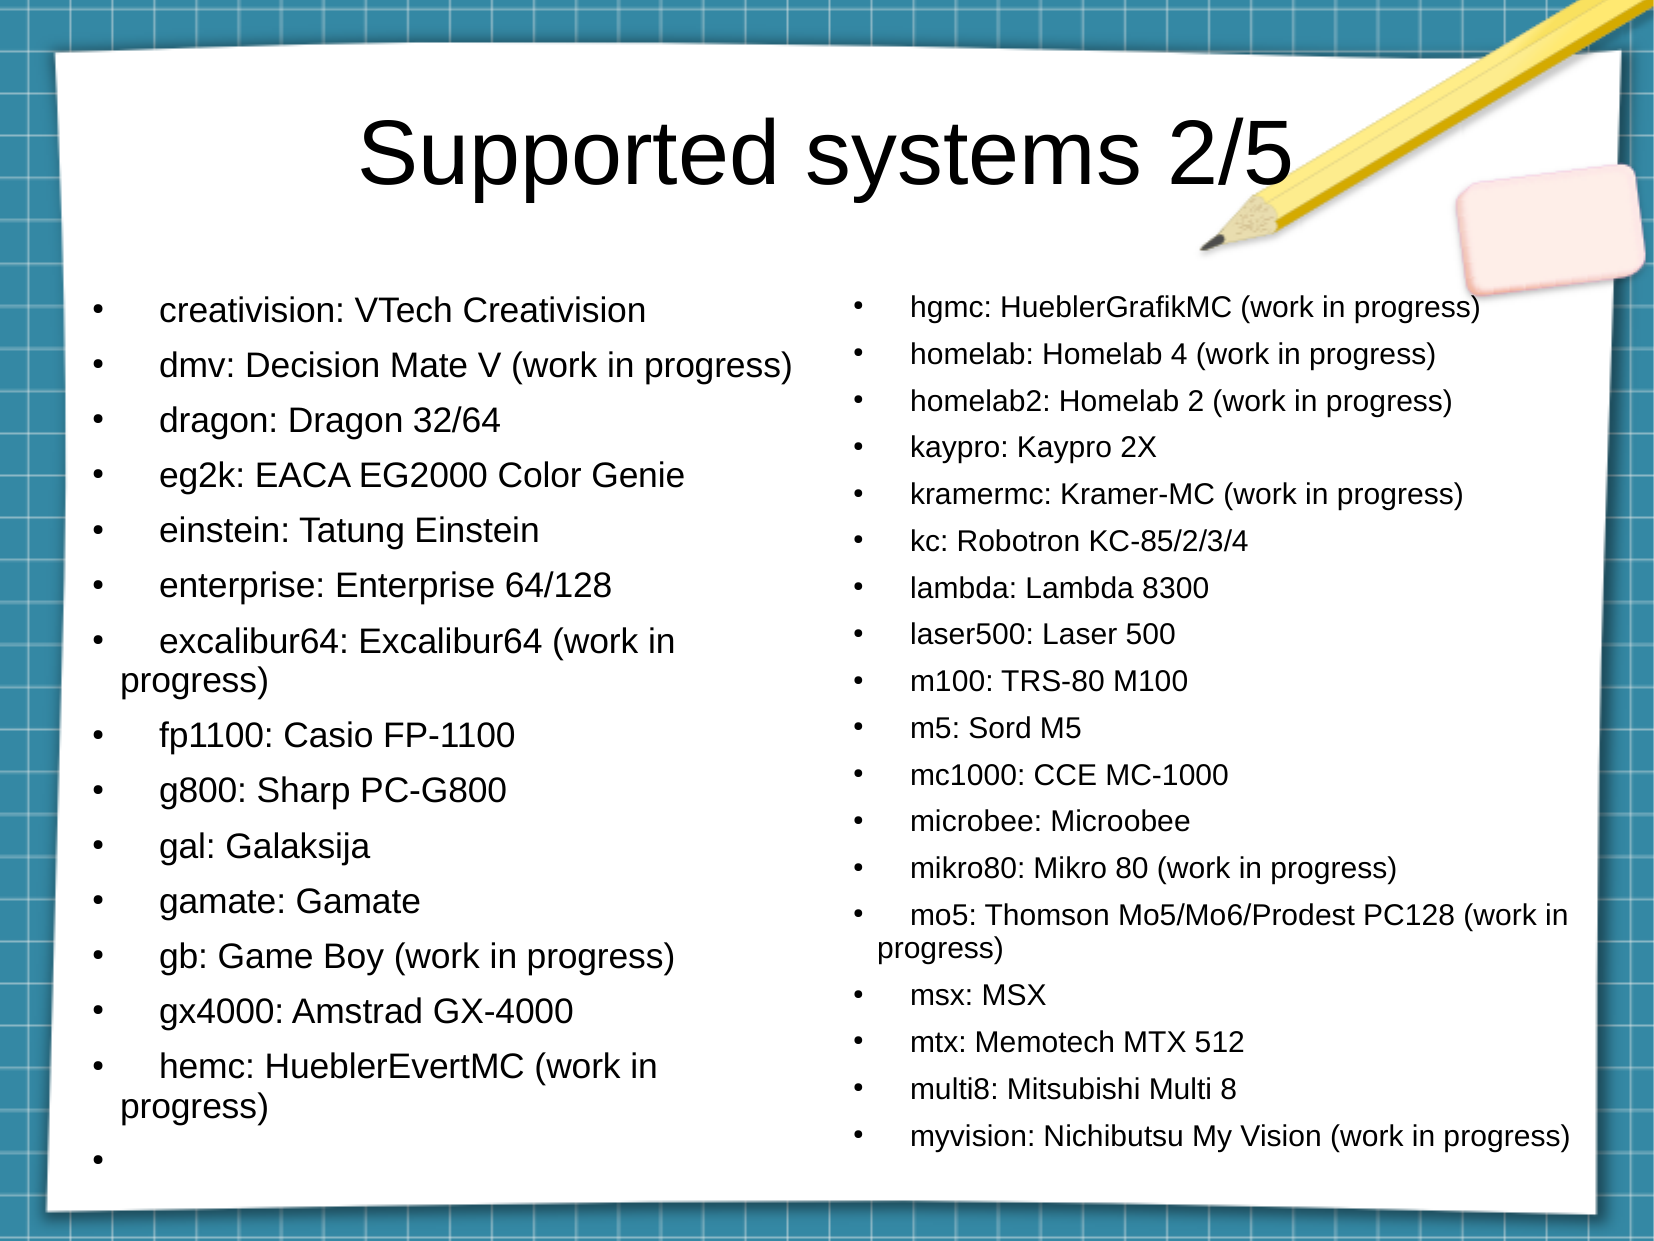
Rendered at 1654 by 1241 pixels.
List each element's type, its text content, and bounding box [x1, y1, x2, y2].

title Supported systems 2/5 [82, 49, 1571, 257]
list creativision: VTech Creativision dmv: Decision Mate V (work in progress) dragon: Dragon 32/64 eg2k: EACA EG2000 Color Genie einstein: Tatung Einstein enterprise: Enterprise 64/128 excalibur64: Excalibur64 (work in progress) fp1100: Casio FP-1100 g800: Sharp PC-G800 gal: Galaksija gamate: Gamate gb: Game Boy (work in progress) gx4000: Amstrad GX-4000 hemc: HueblerEvertMC (work in progress) [82, 290, 809, 1170]
list hgmc: HueblerGrafikMC (work in progress) homelab: Homelab 4 (work in progress) homelab2: Homelab 2 (work in progress) kaypro: Kaypro 2X kramermc: Kramer-MC (work in progress) kc: Robotron KC-85/2/3/4 lambda: Lambda 8300 laser500: Laser 500 m100: TRS-80 M100 m5: Sord M5 mc1000: CCE MC-1000 microbee: Microobee mikro80: Mikro 80 (work in progress) mo5: Thomson Mo5/Mo6/Prodest PC128 (work in progress) msx: MSX mtx: Memotech MTX 512 multi8: Mitsubishi Multi 8 myvision: Nichibutsu My Vision (work in progress) [845, 290, 1572, 1182]
picture [0, 0, 1654, 1241]
